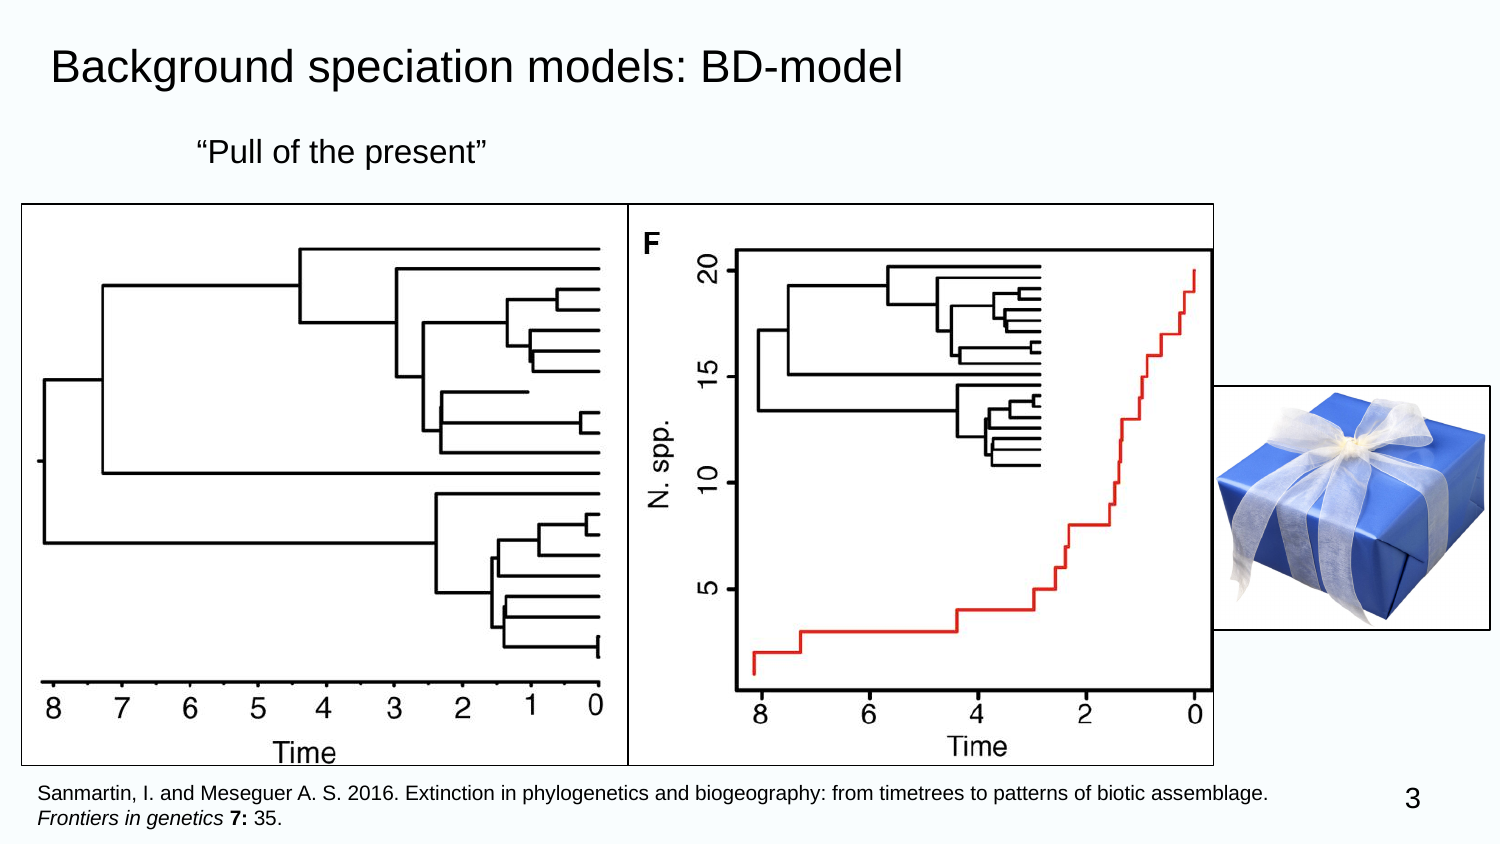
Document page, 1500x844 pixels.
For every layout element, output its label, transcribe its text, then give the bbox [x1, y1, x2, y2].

slide_number <getal> [1389, 764, 1480, 830]
picture [628, 204, 1213, 764]
list “Pull of the present” [181, 115, 572, 203]
text_box Sanmartin, I. and Meseguer A. S. 2016. Extinction in phylogenetics and biogeography: from timetrees to patterns of biotic assemblage. Frontiers in genetics 7: 35. [22, 764, 1354, 830]
title Background speciation models: BD-model [35, 21, 1434, 116]
picture [1214, 386, 1490, 629]
picture [22, 204, 627, 764]
